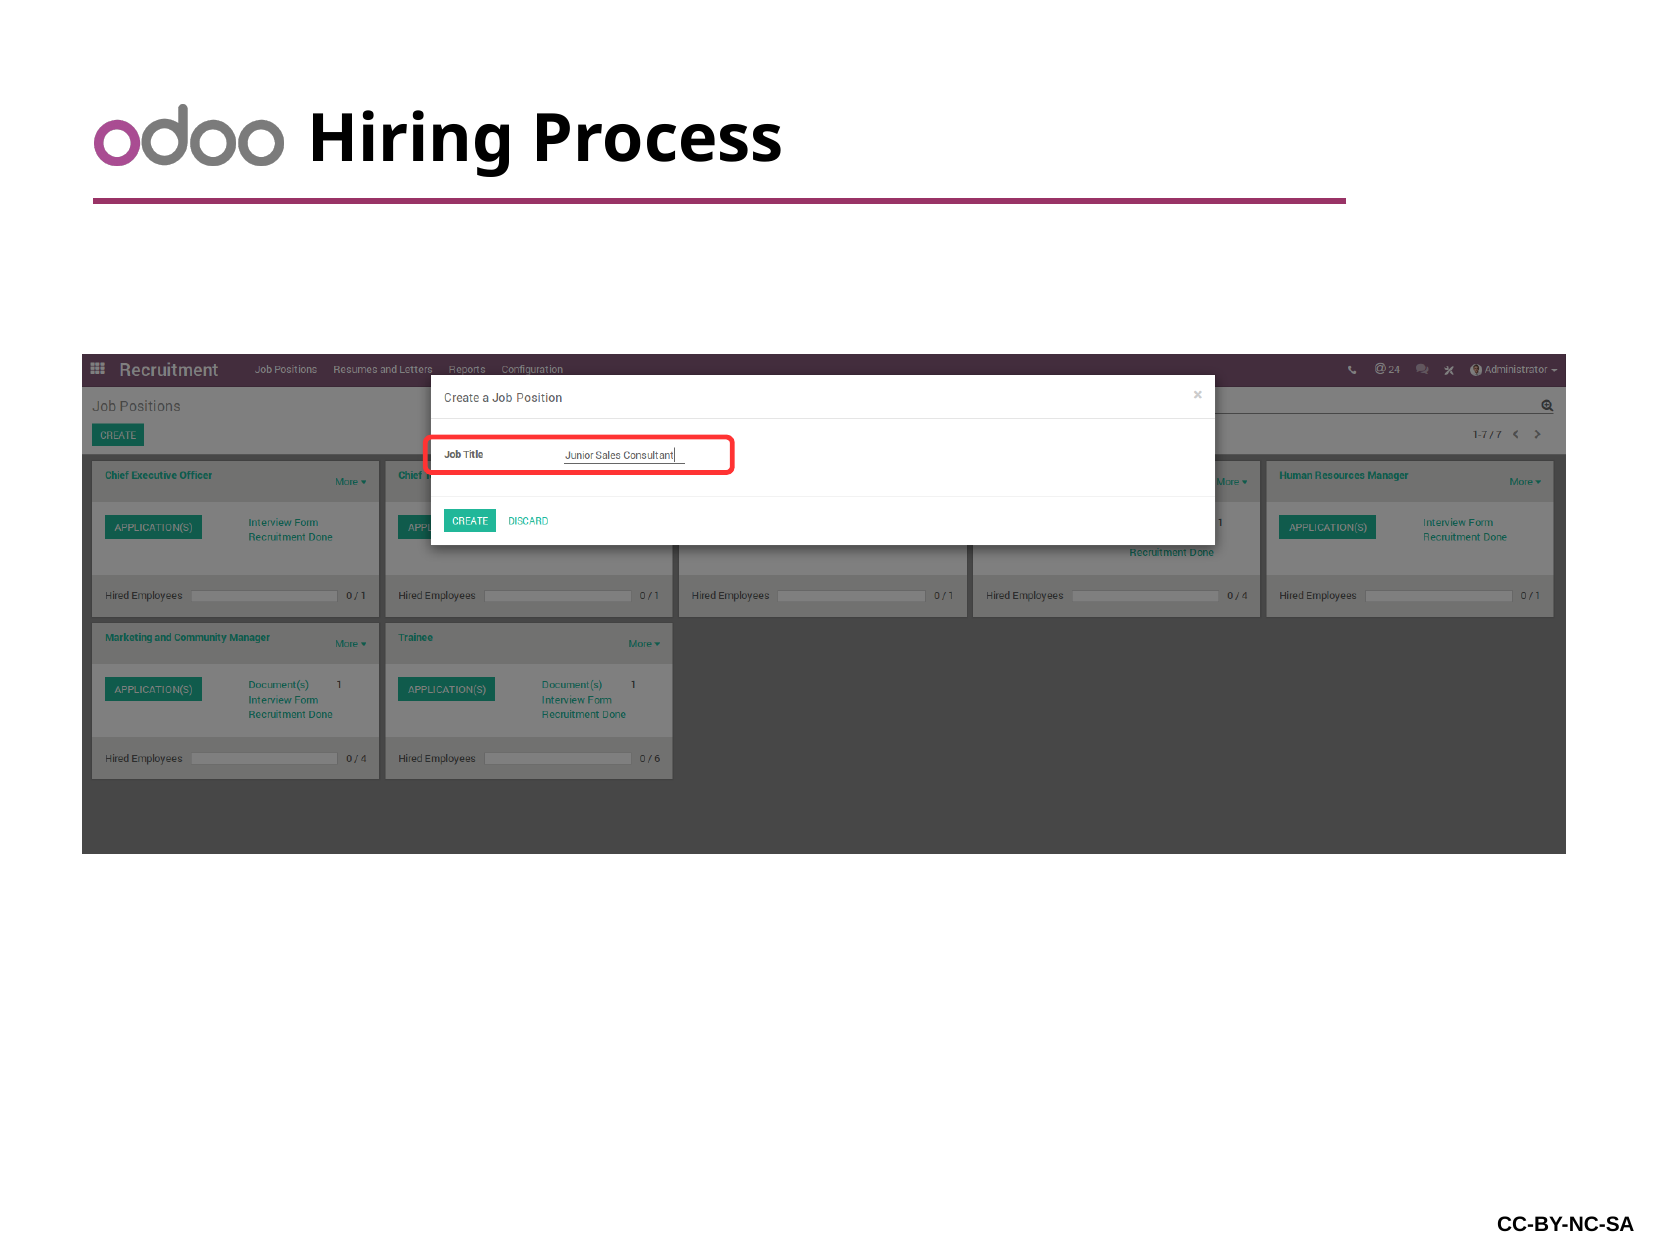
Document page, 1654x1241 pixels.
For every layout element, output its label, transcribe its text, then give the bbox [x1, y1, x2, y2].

text_box [425, 437, 733, 473]
title Hiring Process [307, 31, 1570, 239]
text_box CC-BY-NC-SA [1482, 1204, 1654, 1241]
picture [94, 104, 284, 166]
picture [82, 354, 1566, 854]
